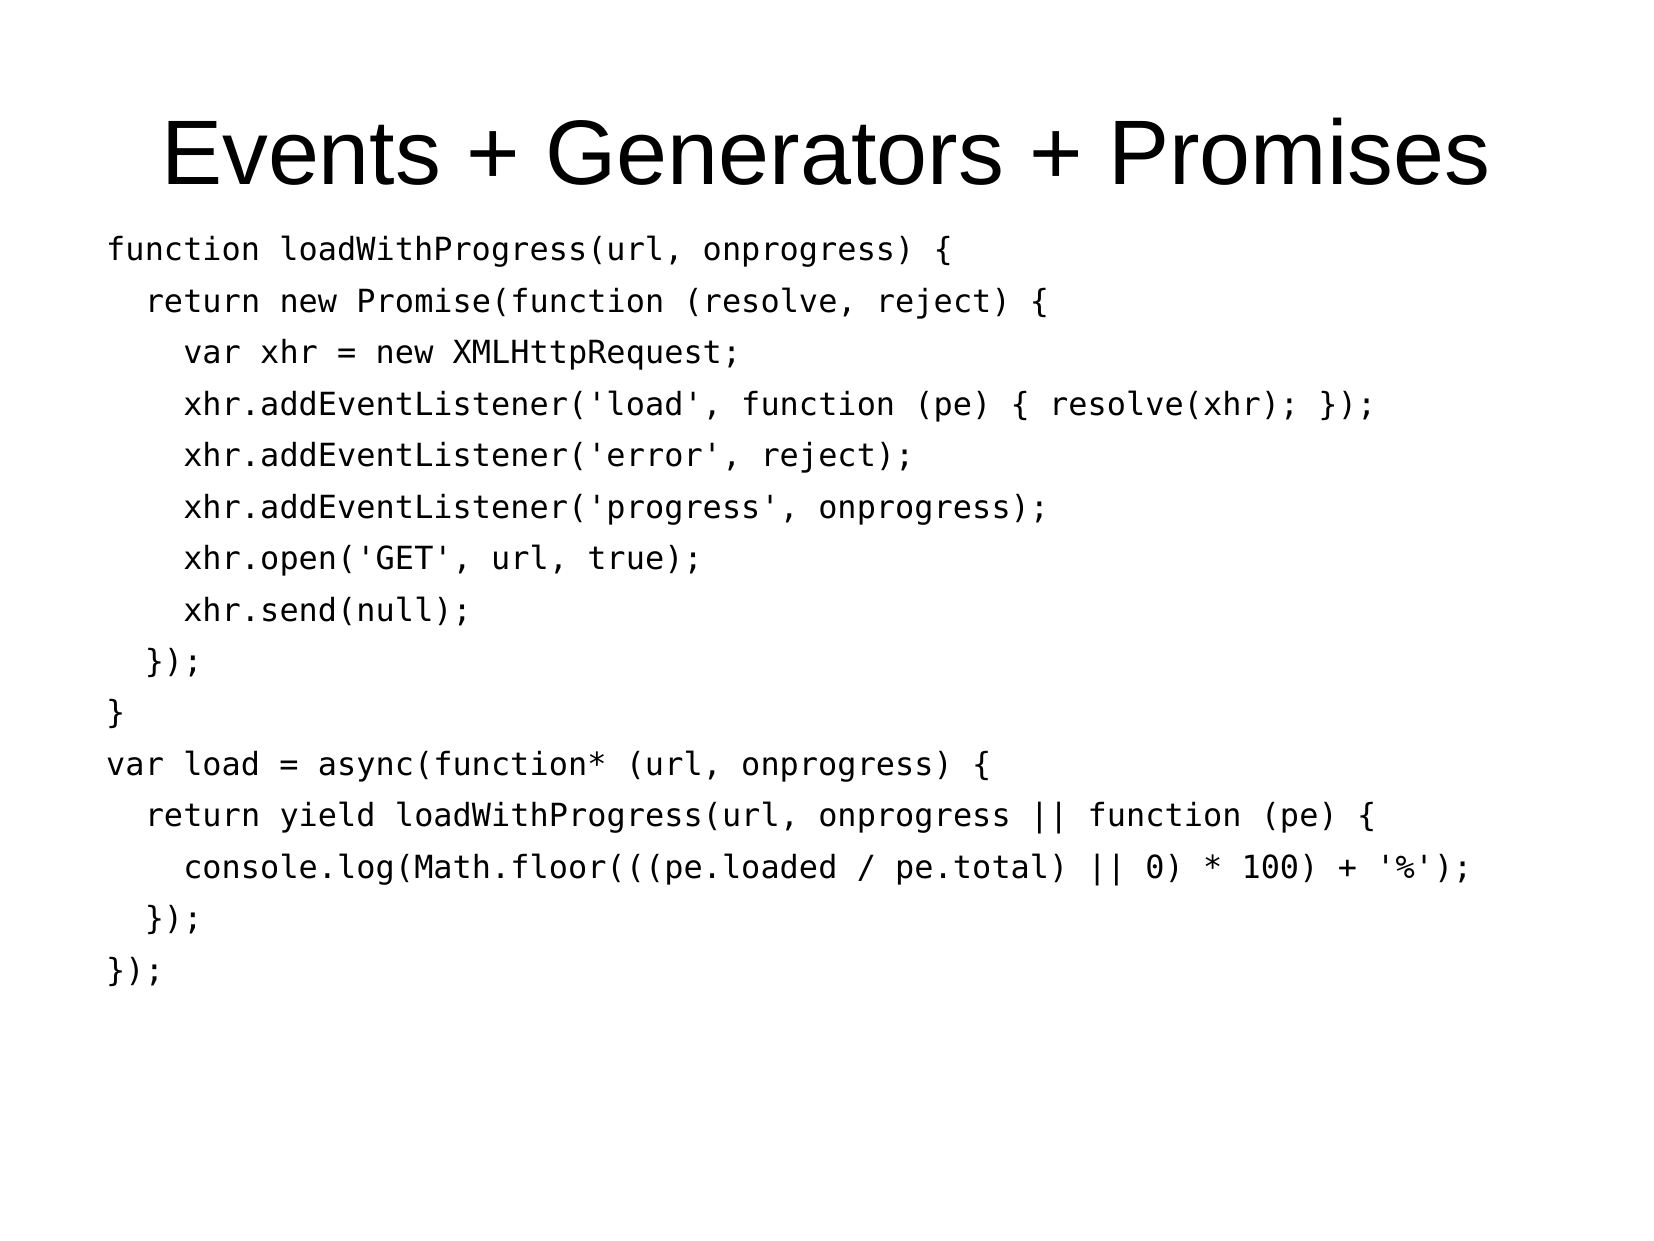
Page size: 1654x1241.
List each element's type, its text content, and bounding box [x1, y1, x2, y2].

list function loadWithProgress(url, onprogress) { return new Promise(function (resolve, reject) { var xhr = new XMLHttpRequest; xhr.addEventListener('load', function (pe) { resolve(xhr); }); xhr.addEventListener('error', reject); xhr.addEventListener('progress', onprogress); xhr.open('GET', url, true); xhr.send(null); }); } var load = async(function* (url, onprogress) { return yield loadWithProgress(url, onprogress || function (pe) { console.log(Math.floor(((pe.loaded / pe.total) || 0) * 100) + '%'); }); }); load('/img/activity-launcher.png').then(function (pe) { console.log(pe.currentTarget.getResponseHeader('Content-Type')); }); [106, 231, 1595, 1156]
title Events + Generators + Promises [82, 49, 1571, 257]
